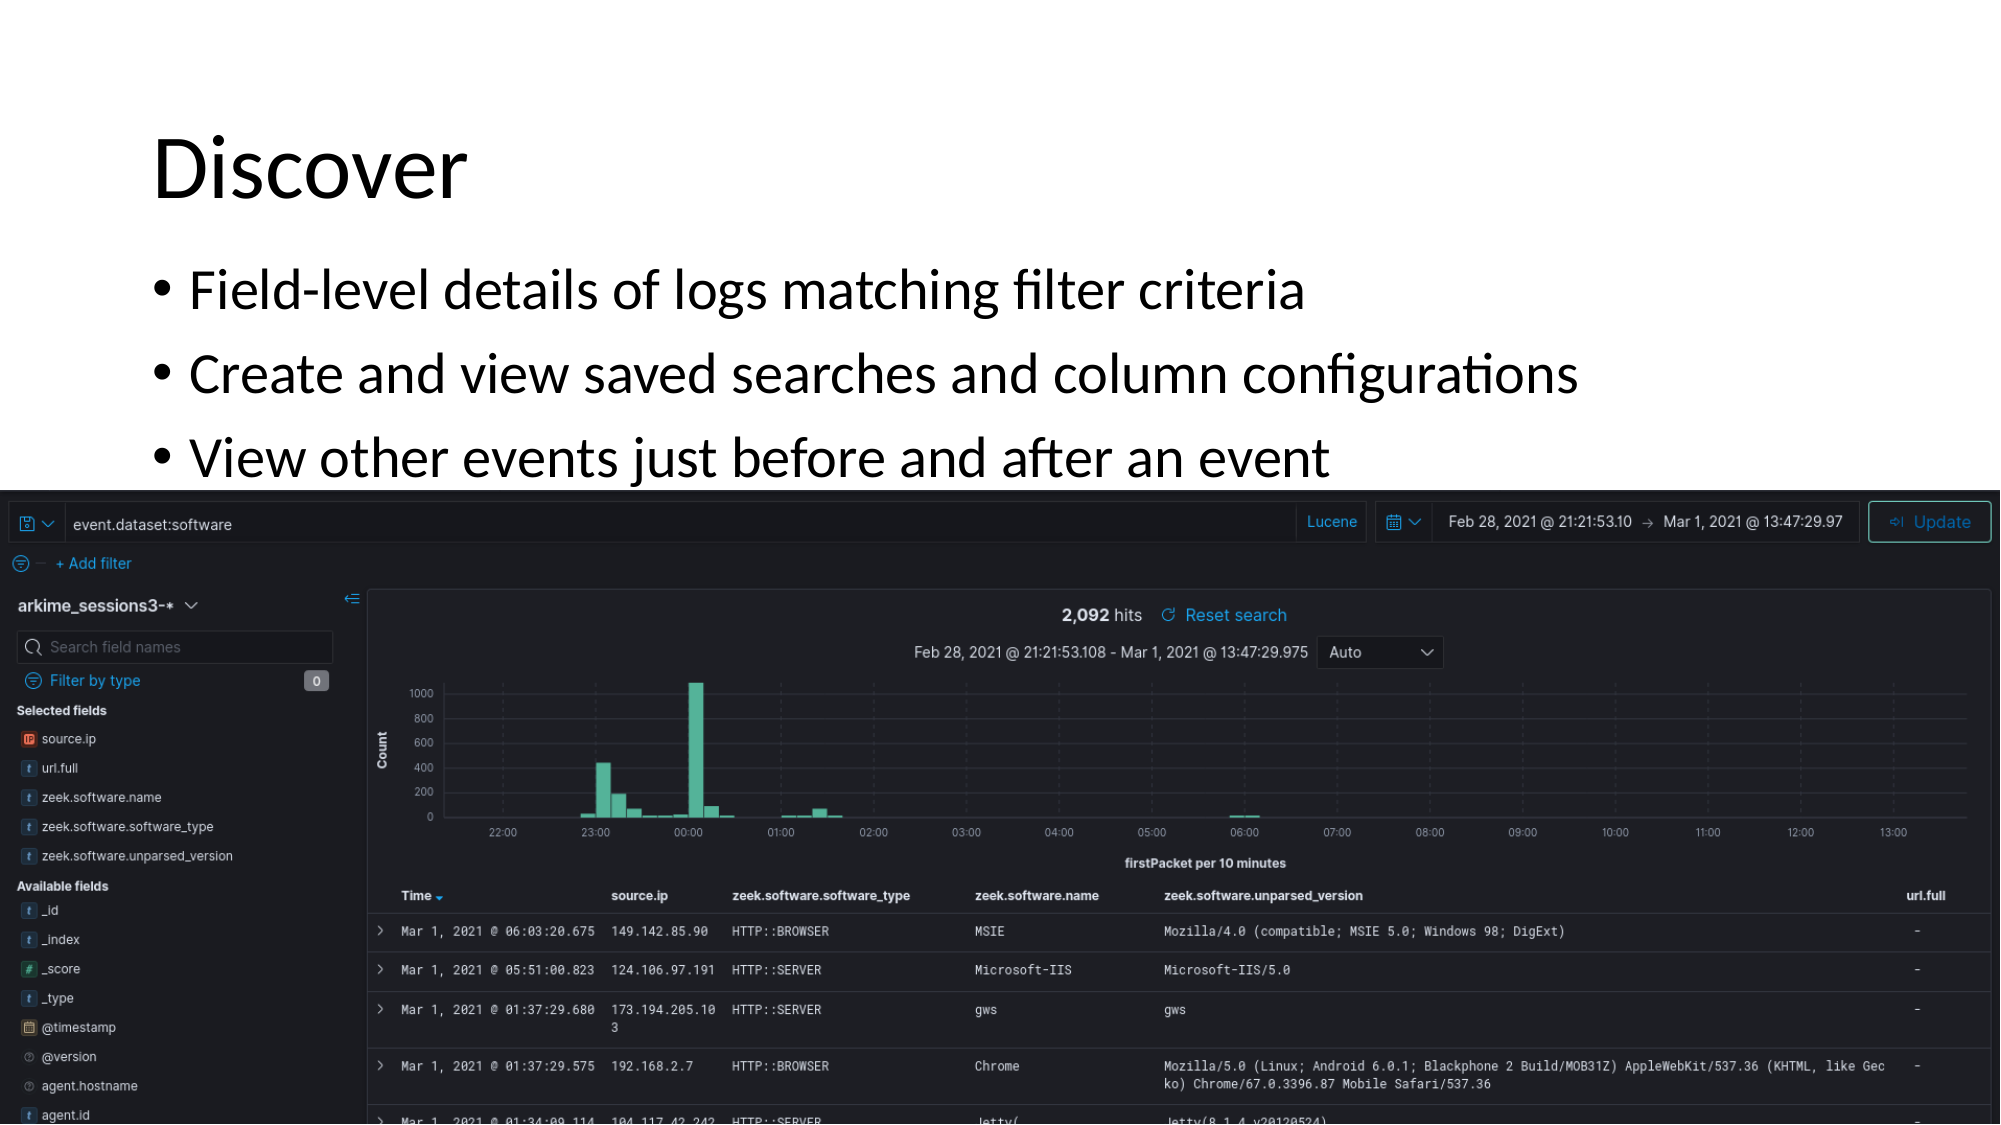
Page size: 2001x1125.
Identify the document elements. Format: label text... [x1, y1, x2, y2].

title Discover [137, 59, 1863, 252]
list Field-level details of logs matching filter criteria Create and view saved searches and column configurations View other events just before and after an event [137, 252, 1863, 490]
picture [0, 490, 2000, 1124]
